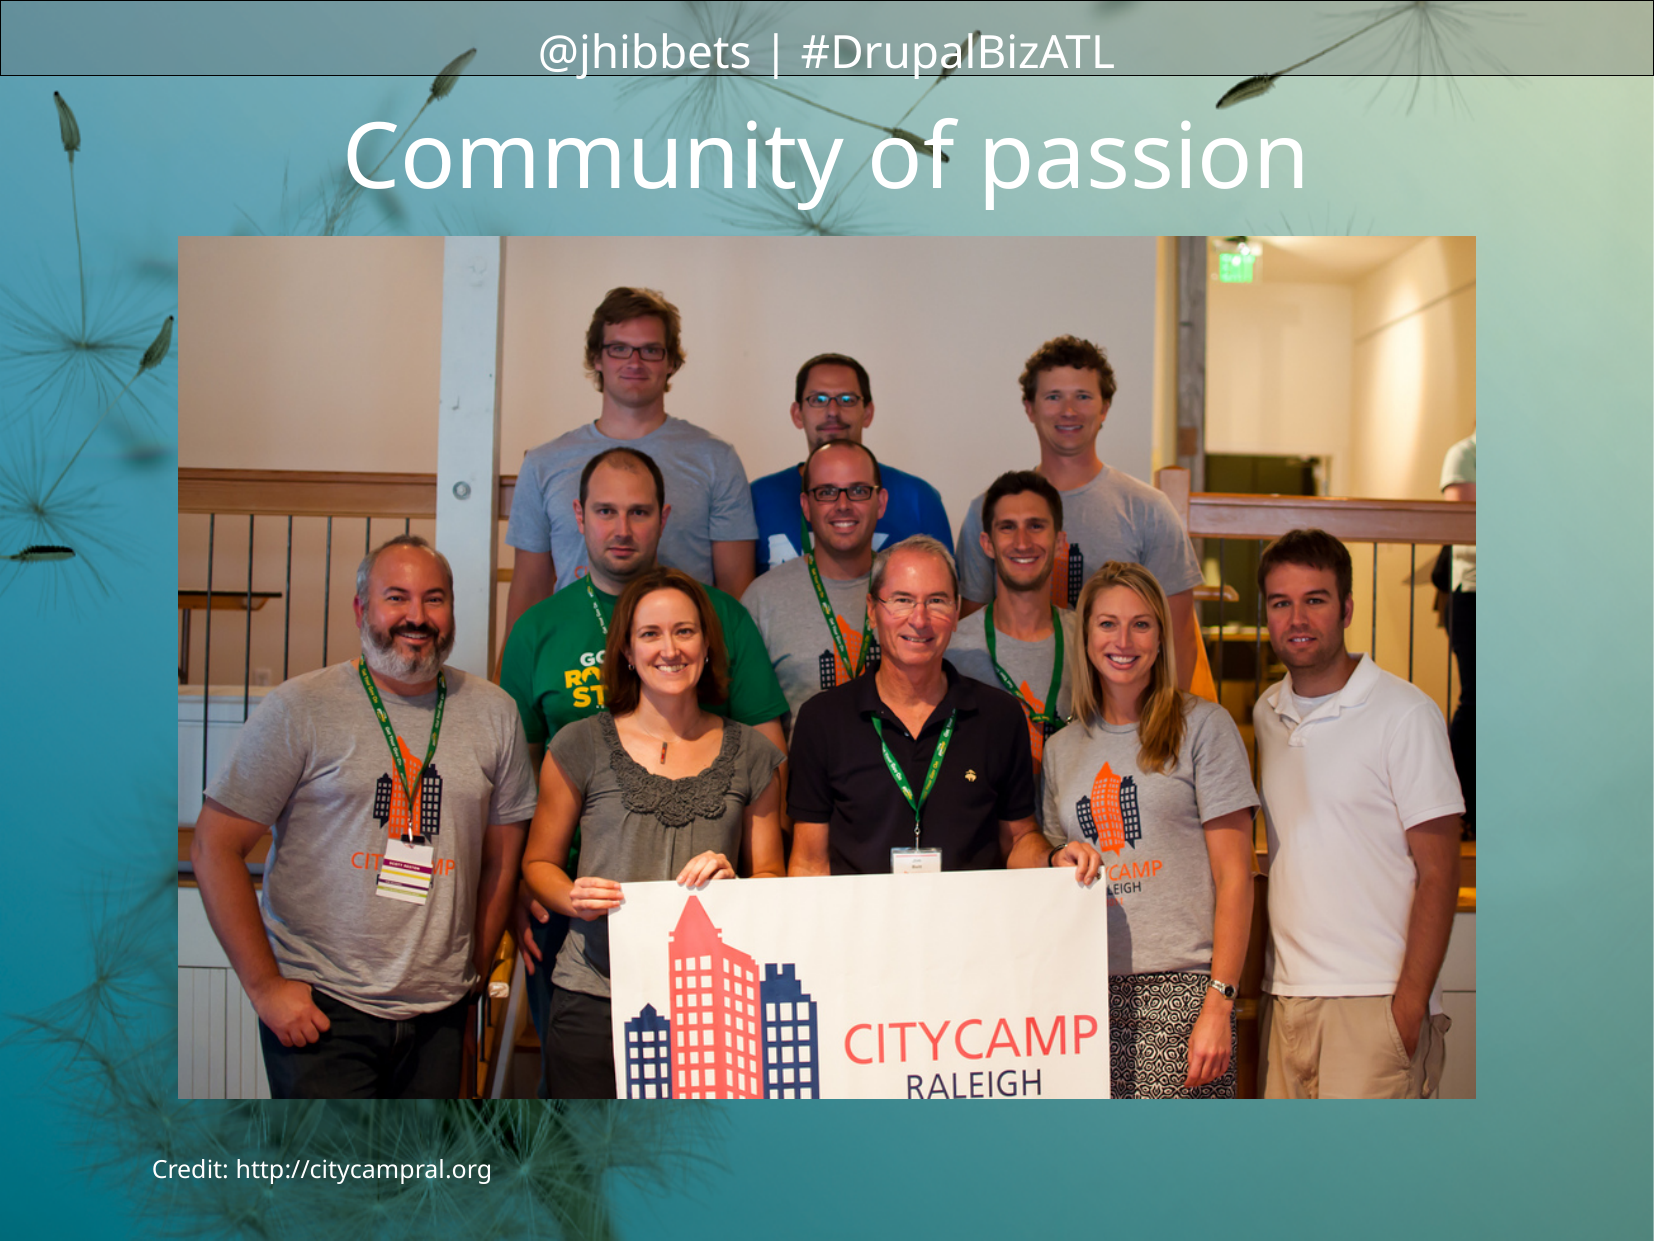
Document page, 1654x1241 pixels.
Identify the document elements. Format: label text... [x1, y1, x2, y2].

text_box Credit: http://citycampral.org [137, 1144, 521, 1188]
picture [0, 76, 1654, 1241]
title Community of passion [82, 49, 1571, 257]
